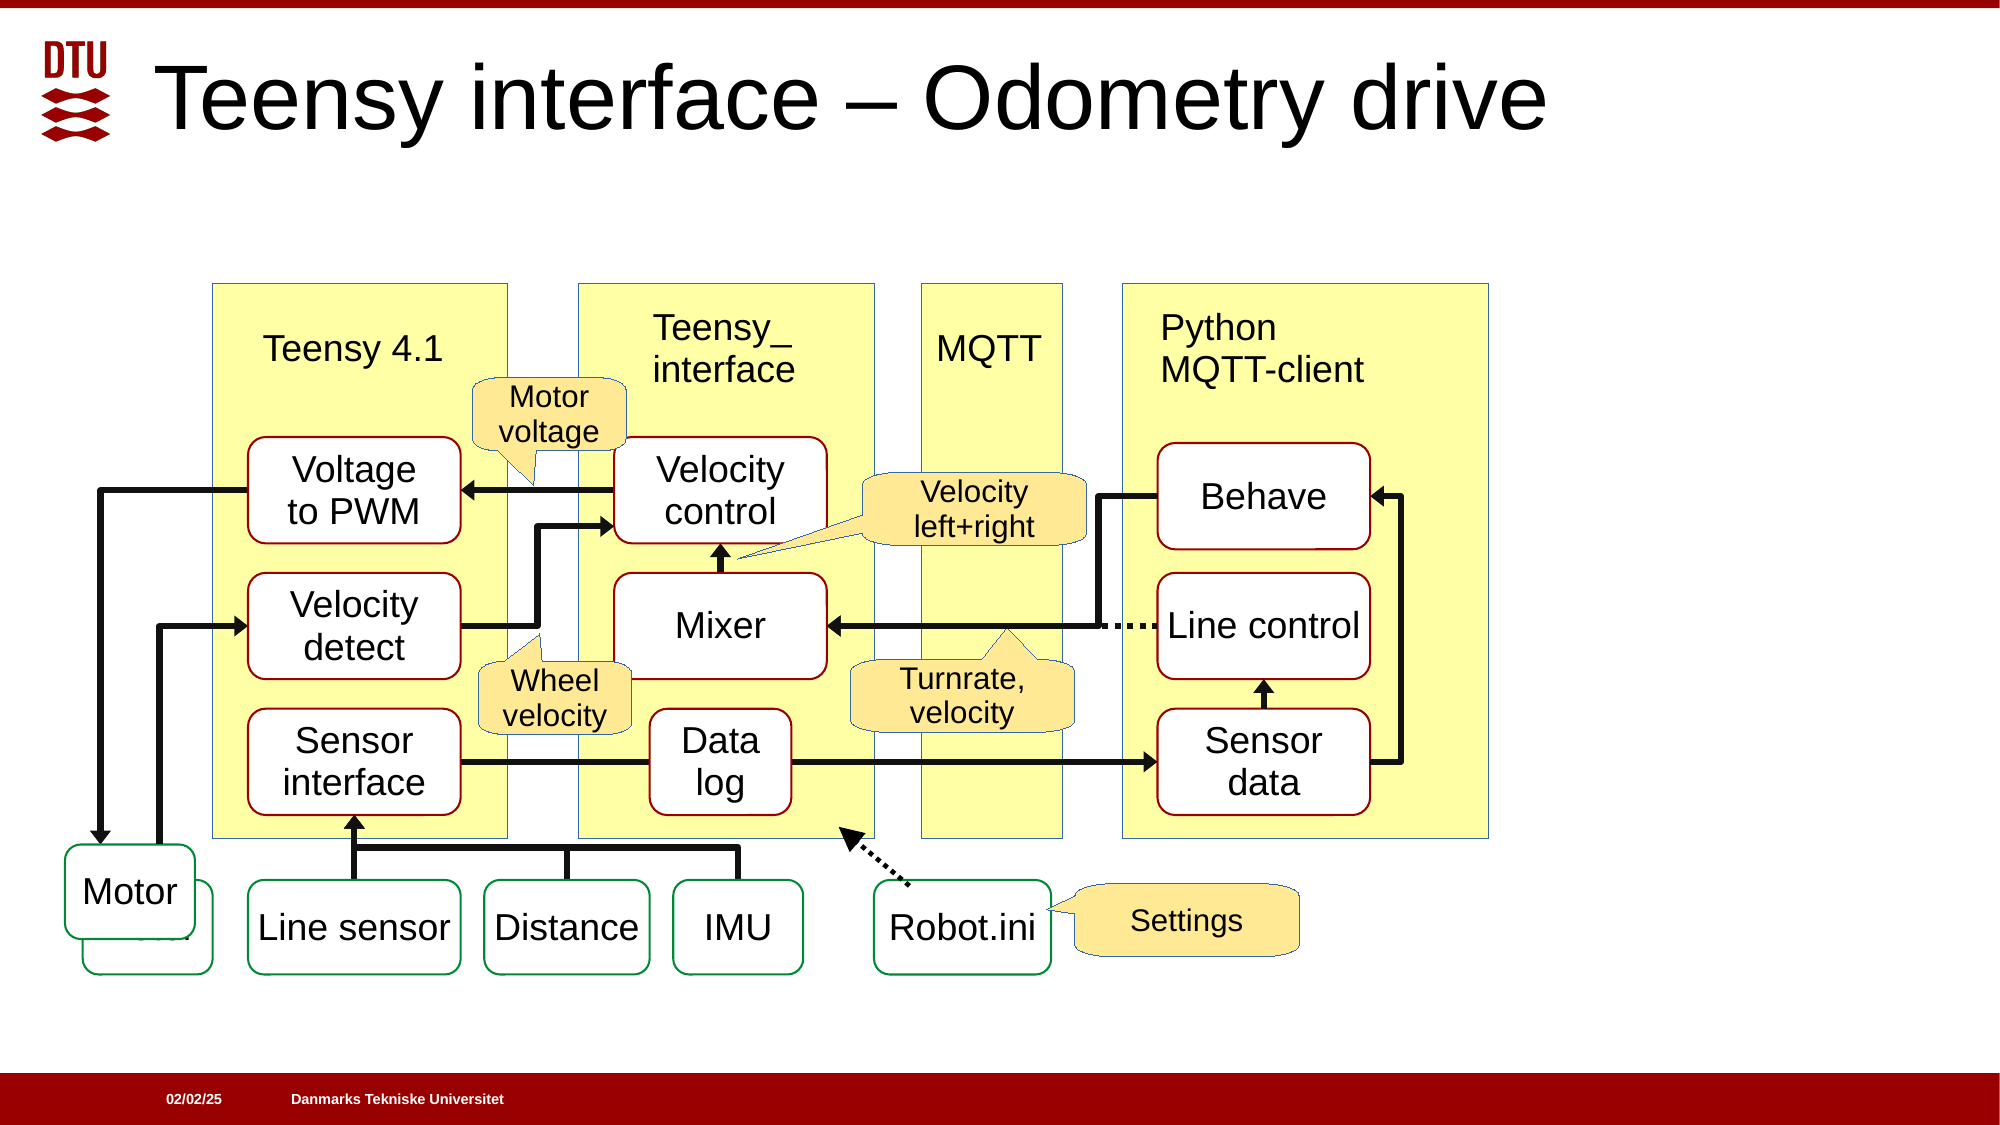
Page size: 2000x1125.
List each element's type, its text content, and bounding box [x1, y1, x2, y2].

text_box Distance [484, 879, 650, 975]
text_box Motor [64, 844, 195, 940]
text_box [921, 629, 1004, 659]
text_box Motor [82, 879, 213, 975]
text_box [921, 765, 1063, 839]
text_box [578, 627, 875, 759]
text_box Line control [1157, 572, 1371, 680]
text_box Behave [1157, 442, 1371, 550]
text_box Teensy_ interface [637, 299, 921, 399]
text_box Settings [1046, 883, 1300, 957]
text_box Velocity left+right [737, 472, 1087, 560]
text_box Robot.ini [874, 879, 1052, 975]
text_box [921, 545, 1063, 623]
text_box [722, 534, 875, 625]
text_box [212, 627, 508, 839]
text_box [212, 283, 508, 489]
text_box Velocity detect [248, 572, 461, 680]
text_box Wheel velocity [478, 633, 632, 735]
text_box [1122, 498, 1397, 760]
title Teensy interface – Odometry drive [153, 46, 1900, 192]
text_box [578, 528, 719, 661]
text_box Teensy 4.1 [248, 320, 534, 378]
text_box [578, 765, 875, 839]
text_box [921, 730, 1063, 759]
text_box [212, 492, 508, 625]
text_box [921, 283, 1063, 320]
text_box Velocity control [614, 437, 827, 544]
text_box [578, 493, 614, 525]
text_box [921, 378, 1063, 473]
text_box [578, 450, 614, 487]
text_box Motor voltage [472, 377, 627, 486]
text_box MQTT [921, 320, 1063, 378]
text_box Data log [649, 708, 792, 816]
text_box [1122, 283, 1489, 839]
text_box Sensor data [1157, 708, 1371, 816]
text_box [1010, 629, 1063, 662]
text_box Mixer [614, 572, 827, 680]
text_box Voltage to PWM [248, 437, 461, 544]
text_box Turnrate, velocity [851, 629, 1075, 733]
text_box [356, 765, 508, 839]
text_box Python MQTT-client [1145, 299, 1380, 399]
text_box [578, 283, 875, 527]
text_box IMU [673, 879, 804, 975]
text_box Line sensor [248, 879, 461, 975]
text_box Sensor interface [248, 708, 461, 816]
